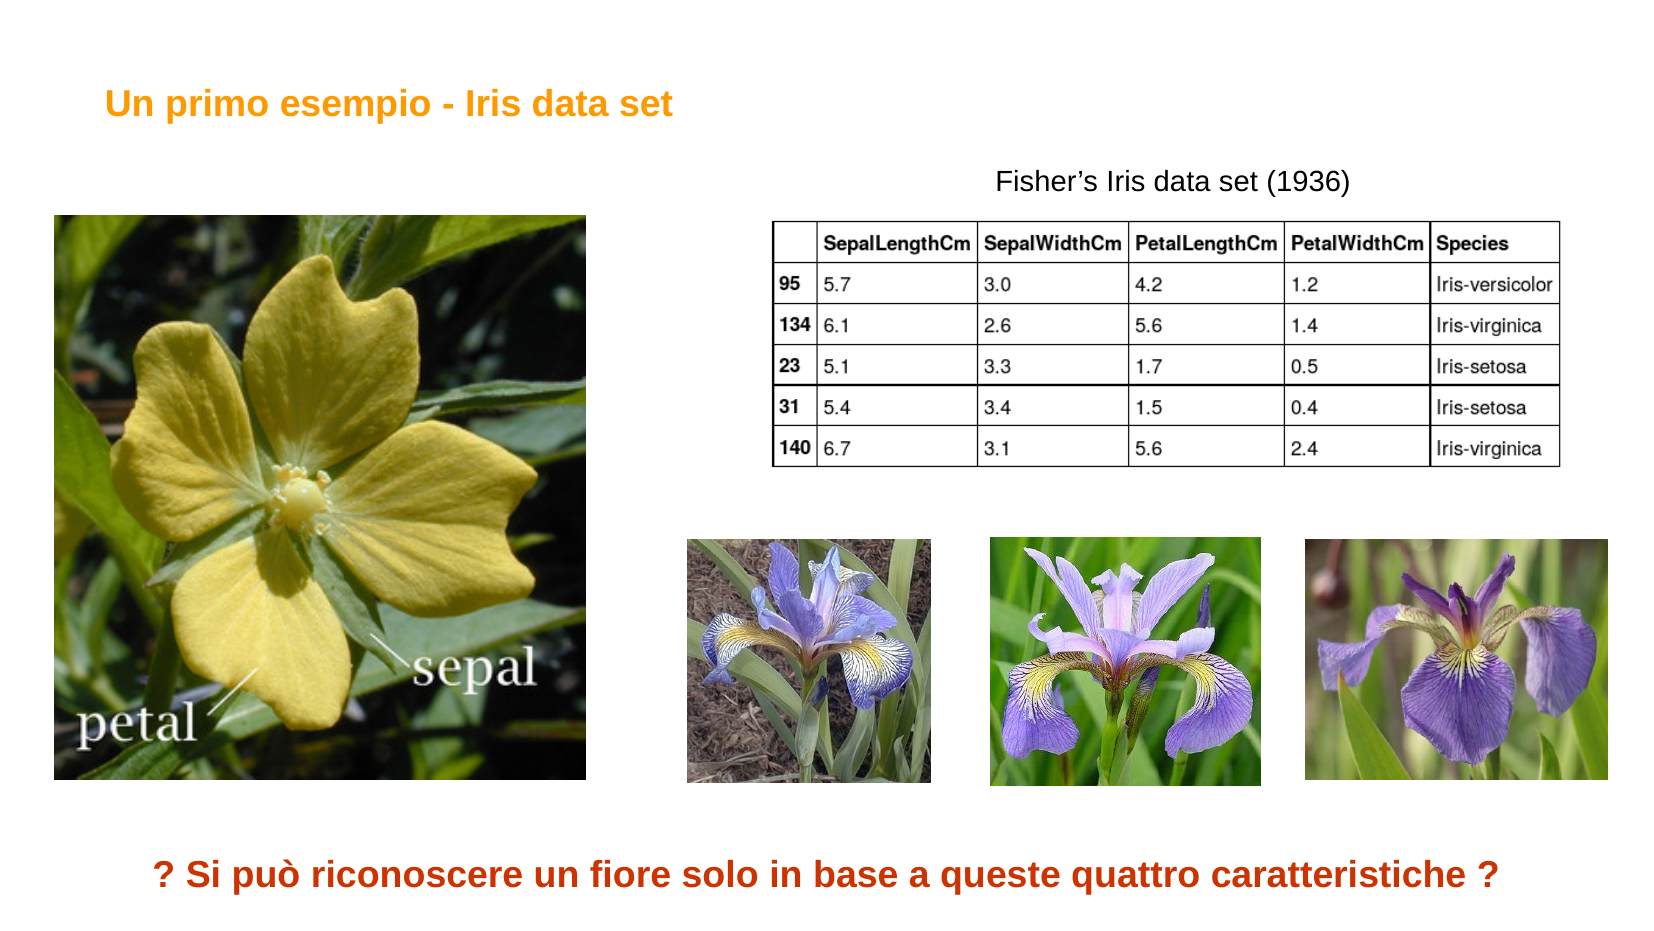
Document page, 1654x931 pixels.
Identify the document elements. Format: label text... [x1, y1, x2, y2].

text_box Un primo esempio - Iris data set [90, 75, 1051, 132]
picture [687, 539, 931, 783]
text_box Fisher’s Iris data set (1936) [980, 157, 1367, 206]
picture [990, 537, 1261, 786]
picture [758, 214, 1606, 481]
text_box ? Si può riconoscere un fiore solo in base a queste quattro caratteristiche ? [16, 846, 1637, 931]
picture [1305, 539, 1608, 781]
picture [54, 215, 586, 781]
